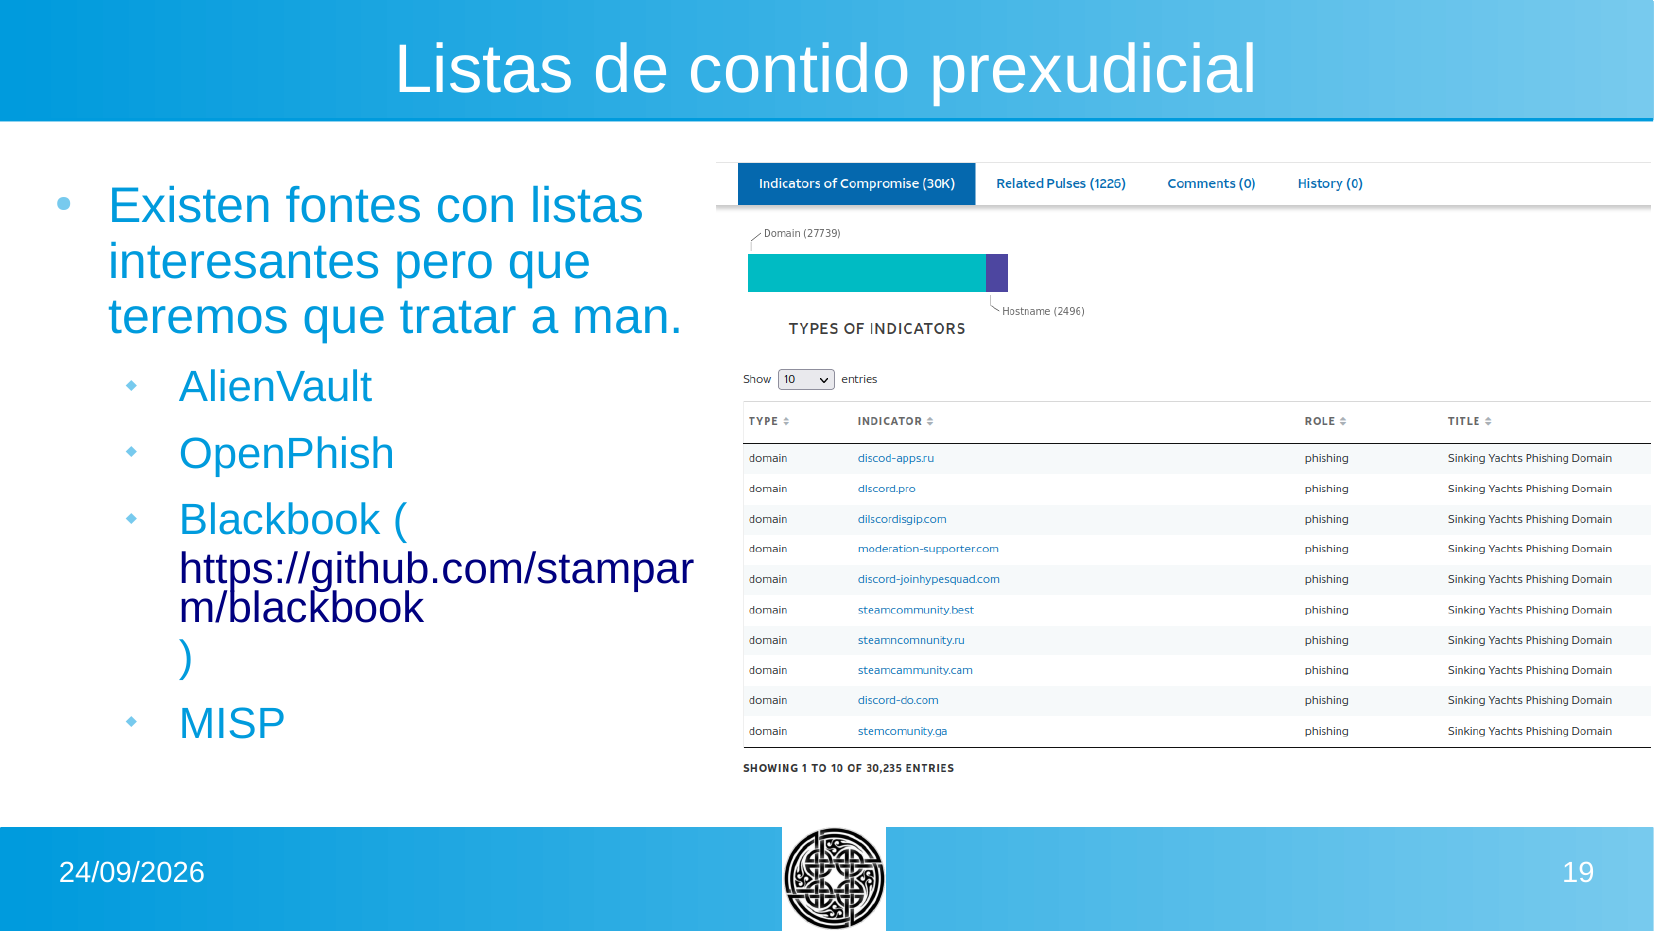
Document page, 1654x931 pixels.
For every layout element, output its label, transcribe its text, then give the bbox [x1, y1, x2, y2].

title Listas de contido prexudicial [59, 29, 1595, 108]
list Existen fontes con listas interesantes pero que teremos que tratar a man. AlienVault OpenPhish Blackbook (https://github.com/stamparm/blackbook) MISP [37, 177, 716, 768]
picture [782, 826, 886, 931]
picture [716, 142, 1651, 798]
